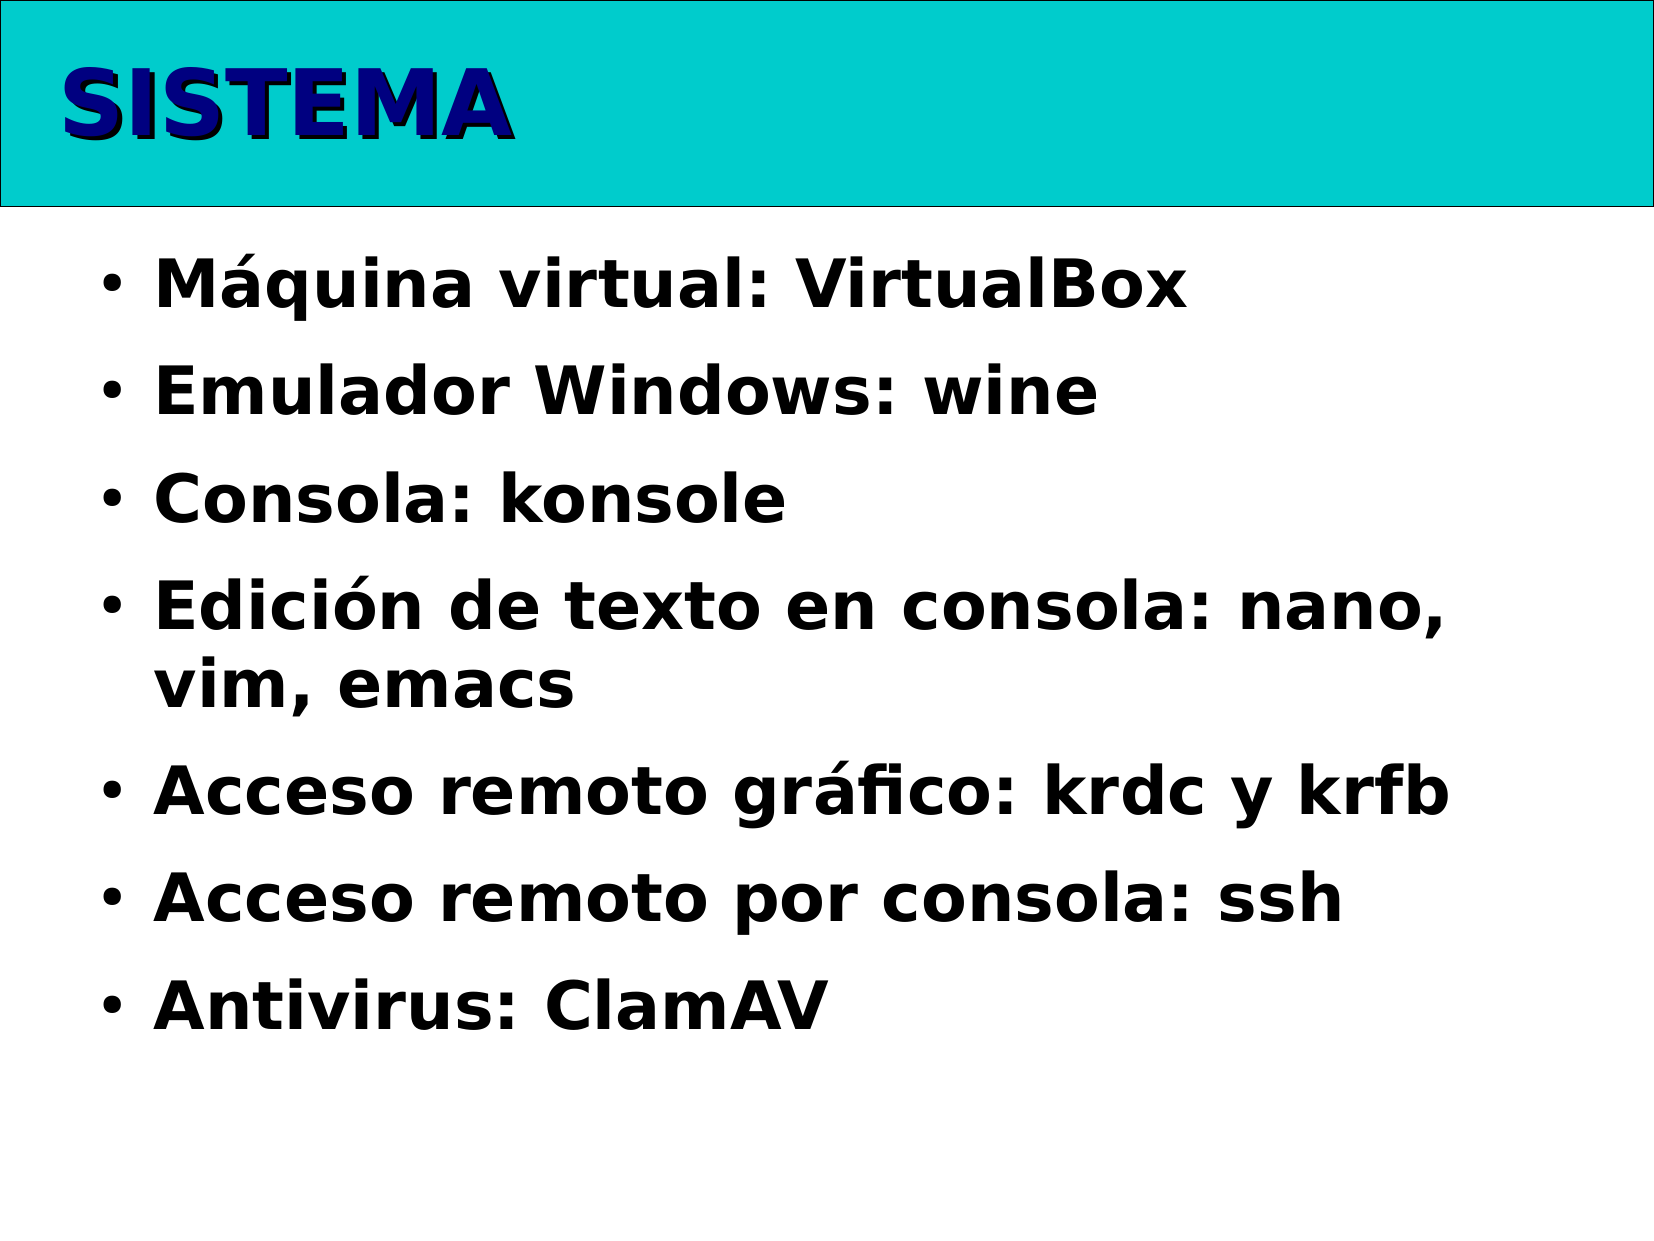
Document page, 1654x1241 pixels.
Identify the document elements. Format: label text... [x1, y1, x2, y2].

title SISTEMA [59, 22, 1654, 185]
list Máquina virtual: VirtualBox Emulador Windows: wine Consola: konsole Edición de texto en consola: nano, vim, emacs Acceso remoto gráfico: krdc y krfb Acceso remoto por consola: ssh Antivirus: ClamAV [82, 245, 1571, 1094]
